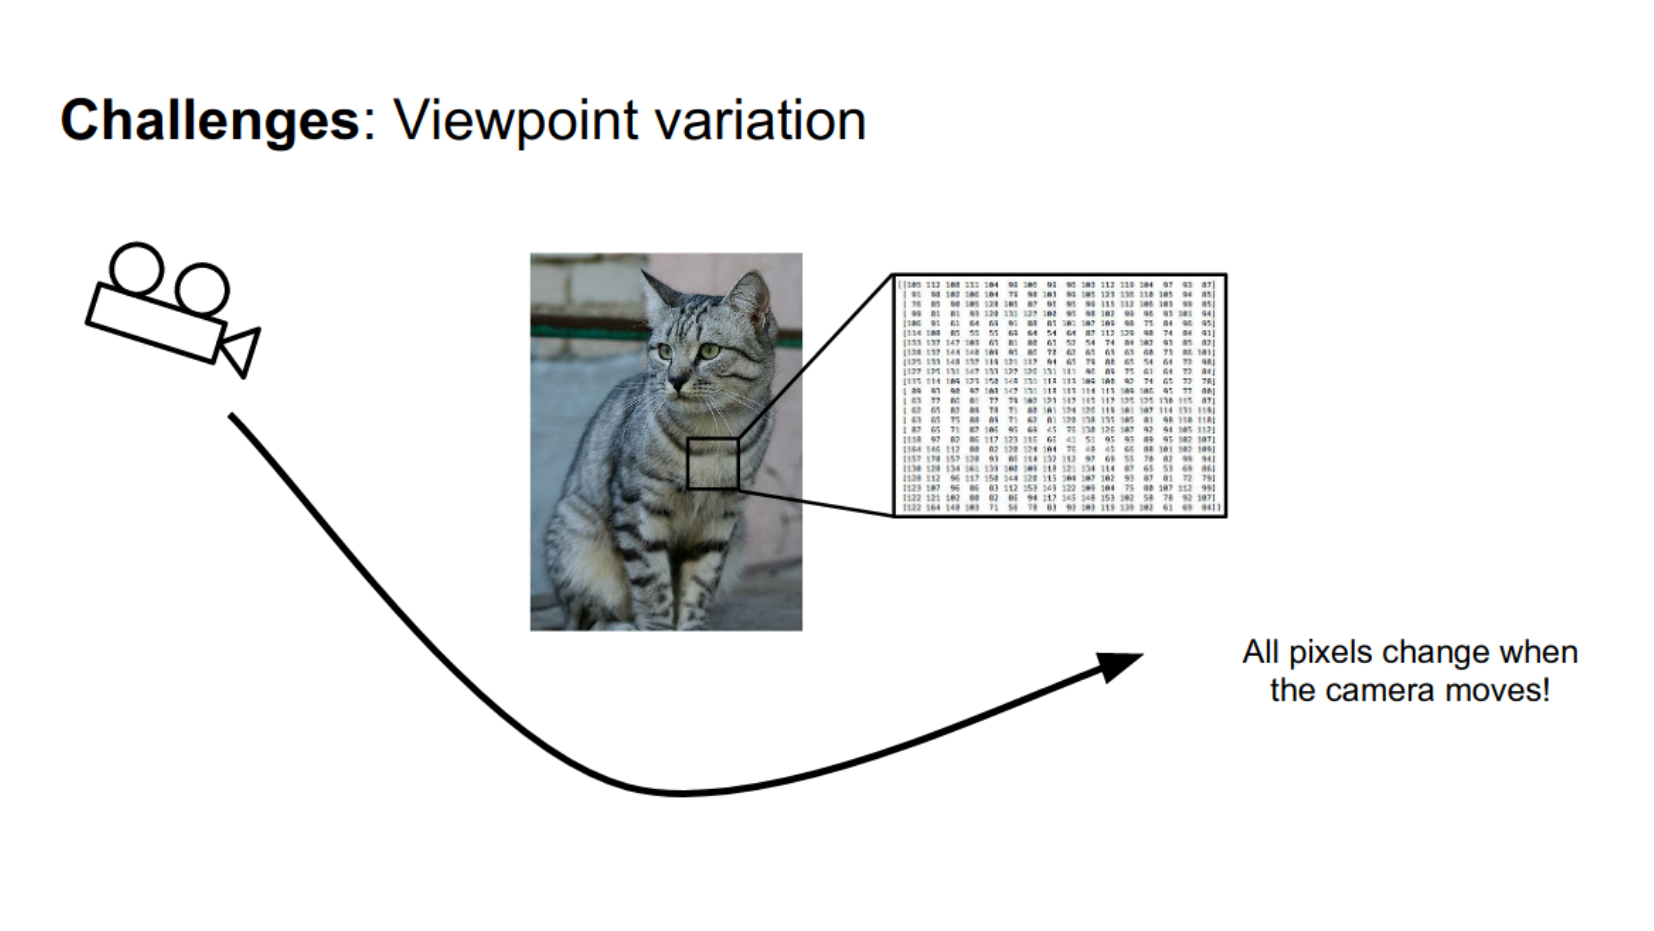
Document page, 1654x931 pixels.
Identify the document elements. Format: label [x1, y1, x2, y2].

picture [45, 77, 1607, 841]
